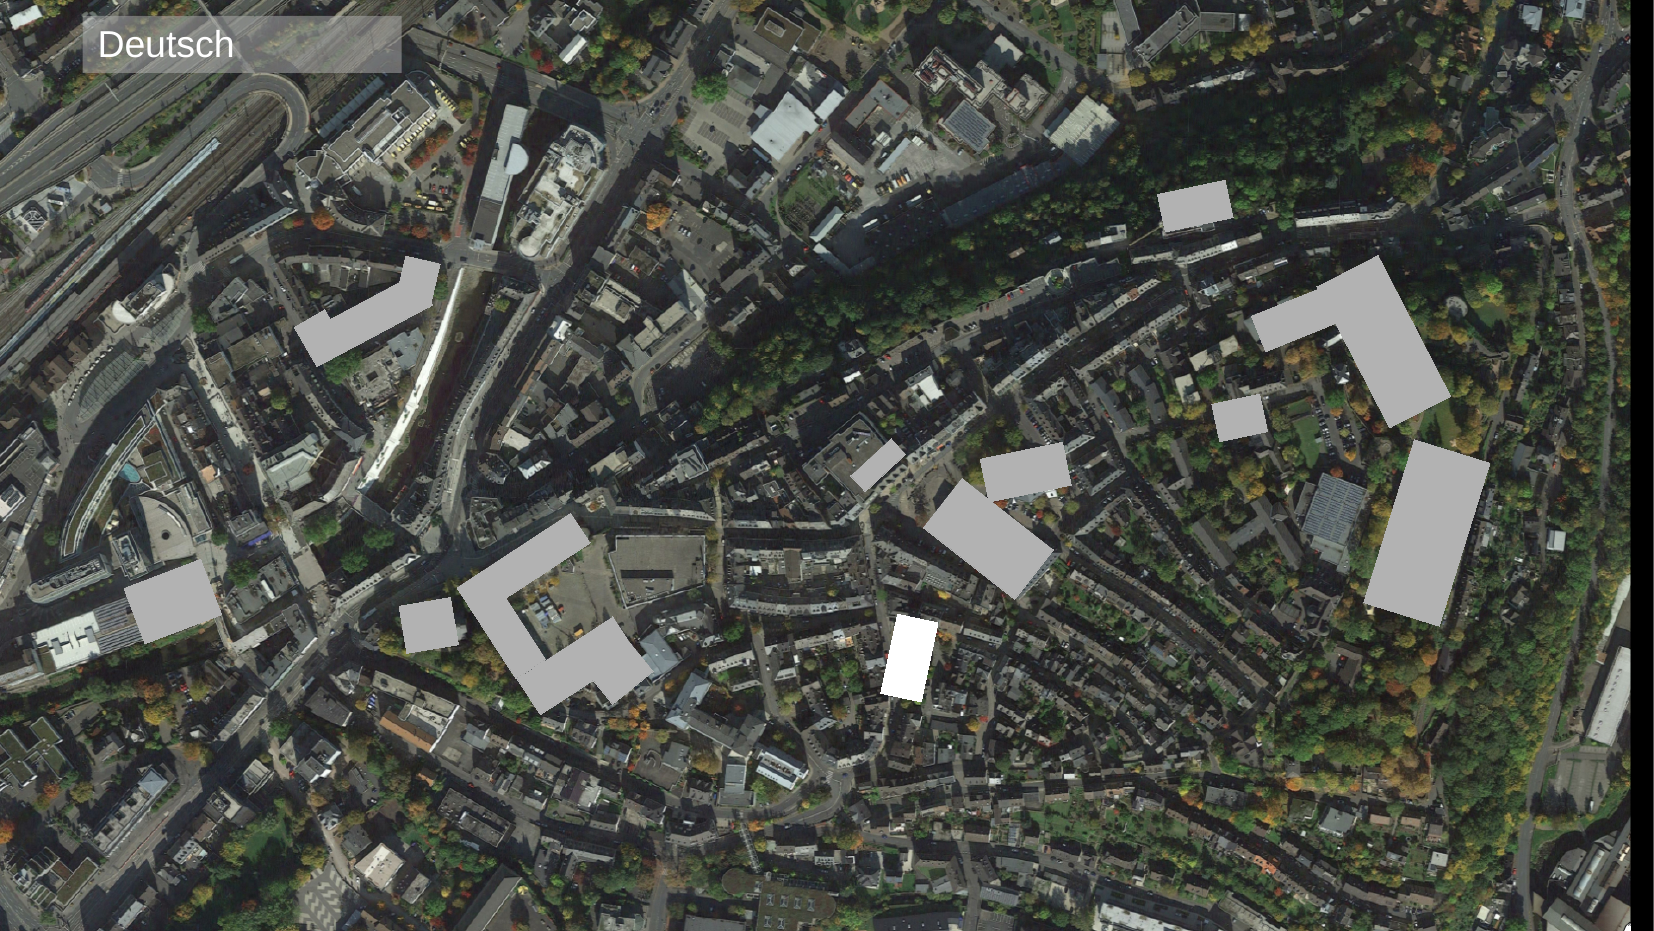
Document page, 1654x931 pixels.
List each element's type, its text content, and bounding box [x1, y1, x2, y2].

text_box [294, 256, 441, 367]
picture [0, 0, 1654, 931]
text_box [1211, 394, 1268, 442]
text_box [1251, 255, 1451, 428]
text_box [1157, 180, 1234, 232]
text_box Deutsch [82, 15, 402, 73]
text_box [880, 614, 938, 702]
text_box [850, 438, 906, 492]
text_box [457, 513, 654, 715]
text_box [124, 559, 222, 644]
text_box [923, 442, 1072, 600]
text_box [399, 597, 459, 654]
text_box [1363, 439, 1490, 627]
